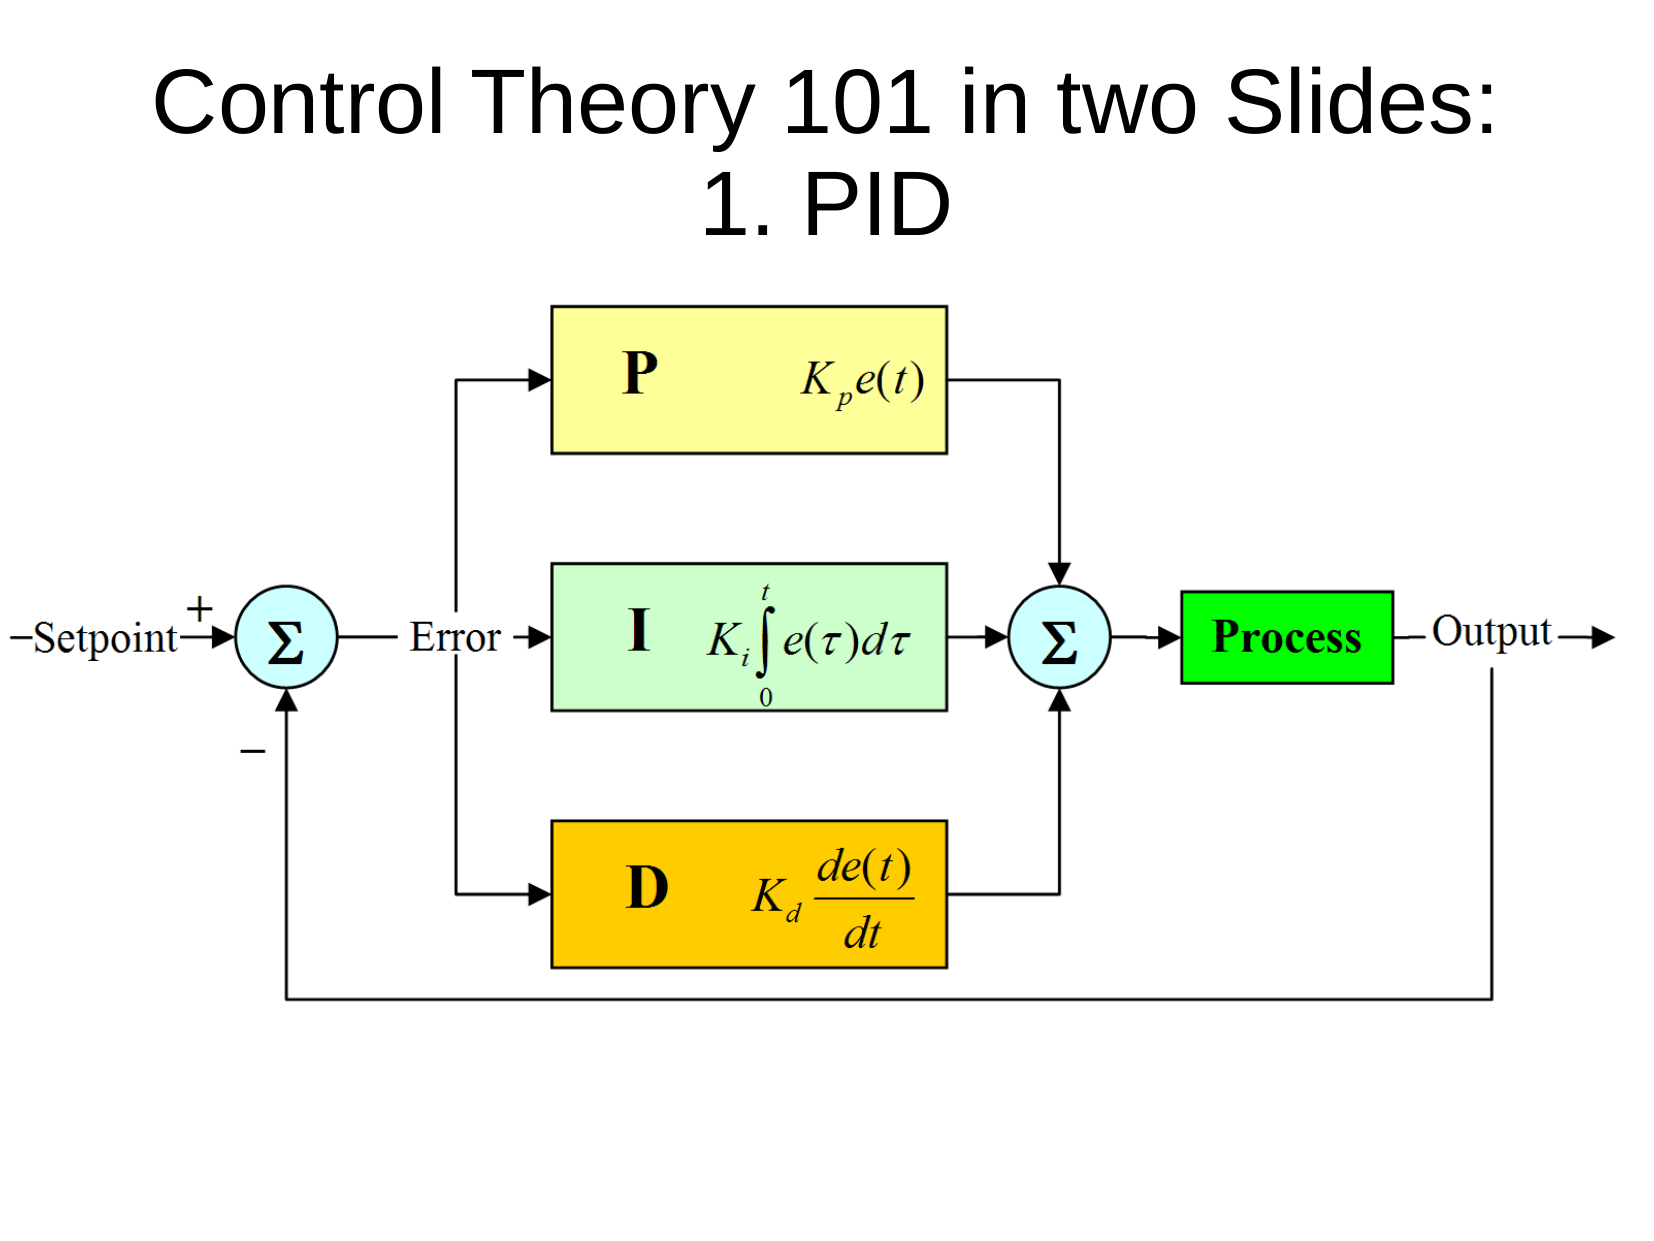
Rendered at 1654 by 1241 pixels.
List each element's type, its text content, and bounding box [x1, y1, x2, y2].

picture [0, 280, 1638, 1042]
title Control Theory 101 in two Slides: 1. PID [82, 49, 1571, 257]
